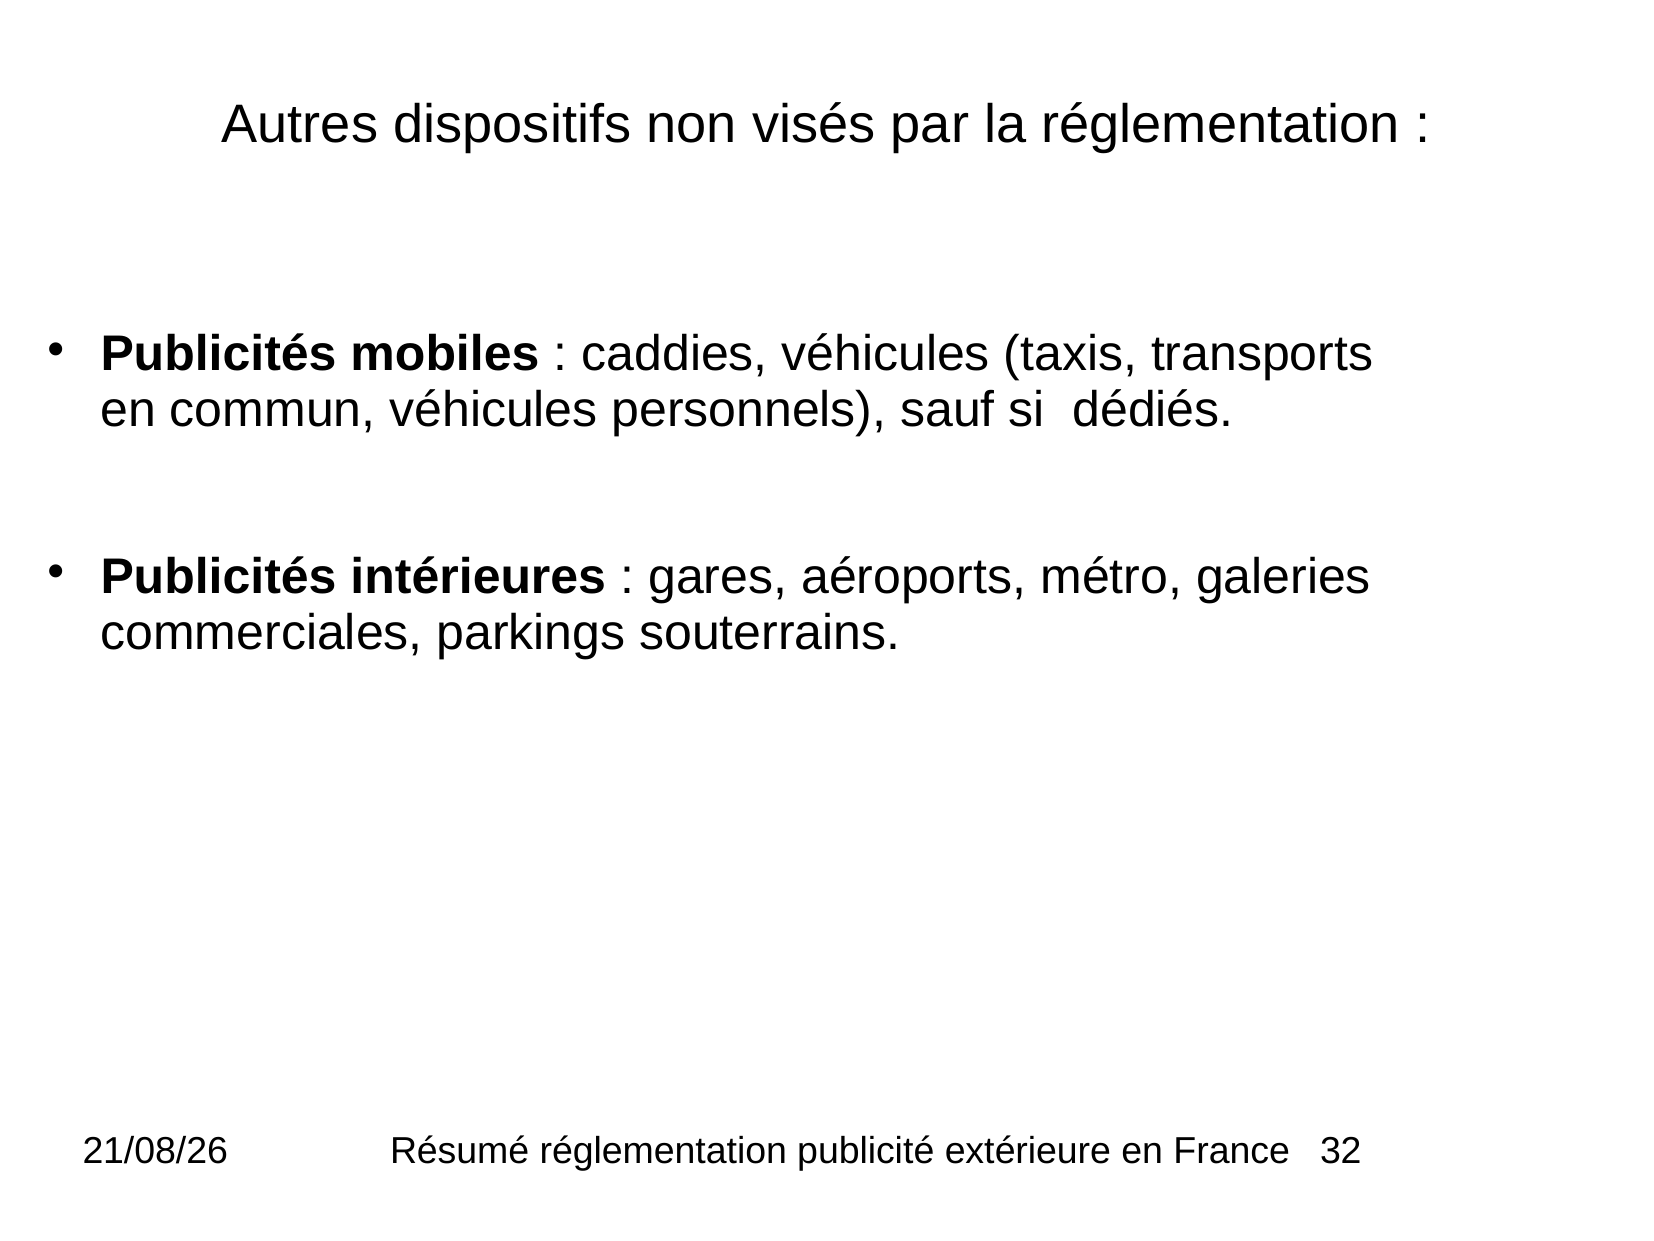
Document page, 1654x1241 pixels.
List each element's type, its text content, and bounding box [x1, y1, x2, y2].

text_box Publicités mobiles : caddies, véhicules (taxis, transports en commun, véhicules personnels), sauf si dédiés. Publicités intérieures : gares, aéroports, métro, galeries commerciales, parkings souterrains. [15, 315, 1441, 706]
title Autres dispositifs non visés par la réglementation : [90, 19, 1579, 225]
